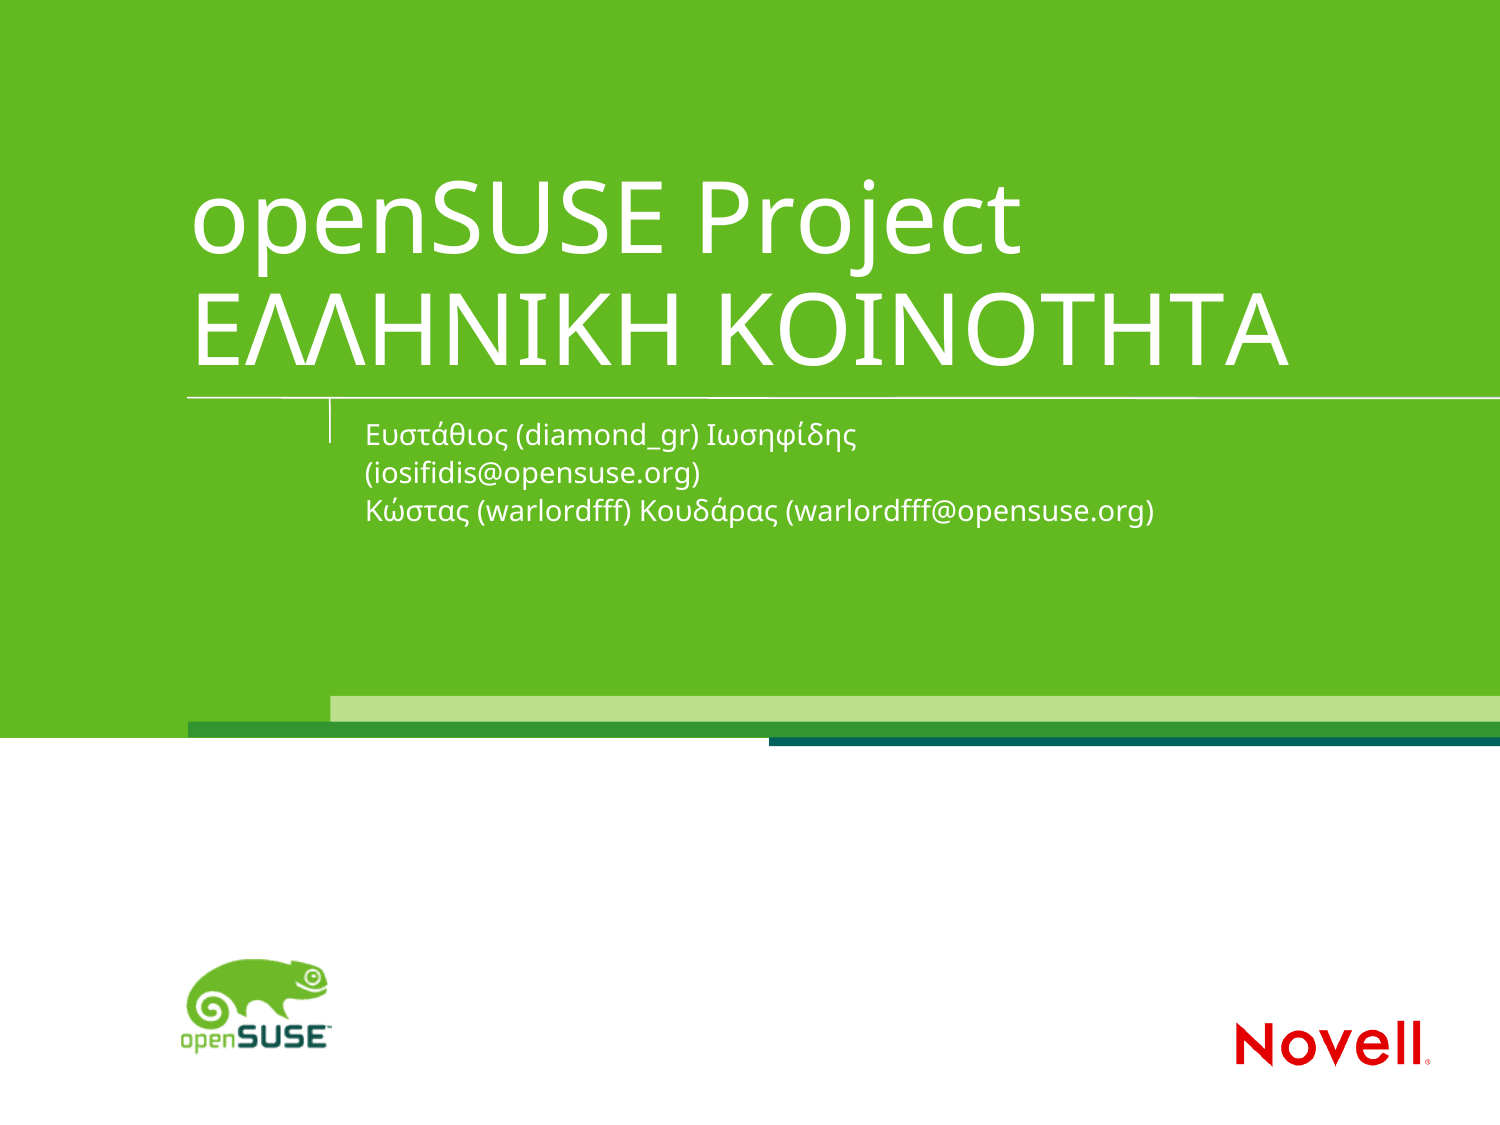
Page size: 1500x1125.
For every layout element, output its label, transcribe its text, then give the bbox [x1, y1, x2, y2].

picture [181, 959, 332, 1055]
picture [1227, 1013, 1438, 1074]
title openSUSE Project ΕΛΛΗΝΙΚΗ ΚΟΙΝΟΤΗΤΑ [174, 137, 1388, 388]
subtitle Ευστάθιος (diamond_gr) Ιωσηφίδης (iosifidis@opensuse.org) Κώστας (warlordfff) Κουδάρας (warlordfff@opensuse.org) [350, 414, 1202, 494]
